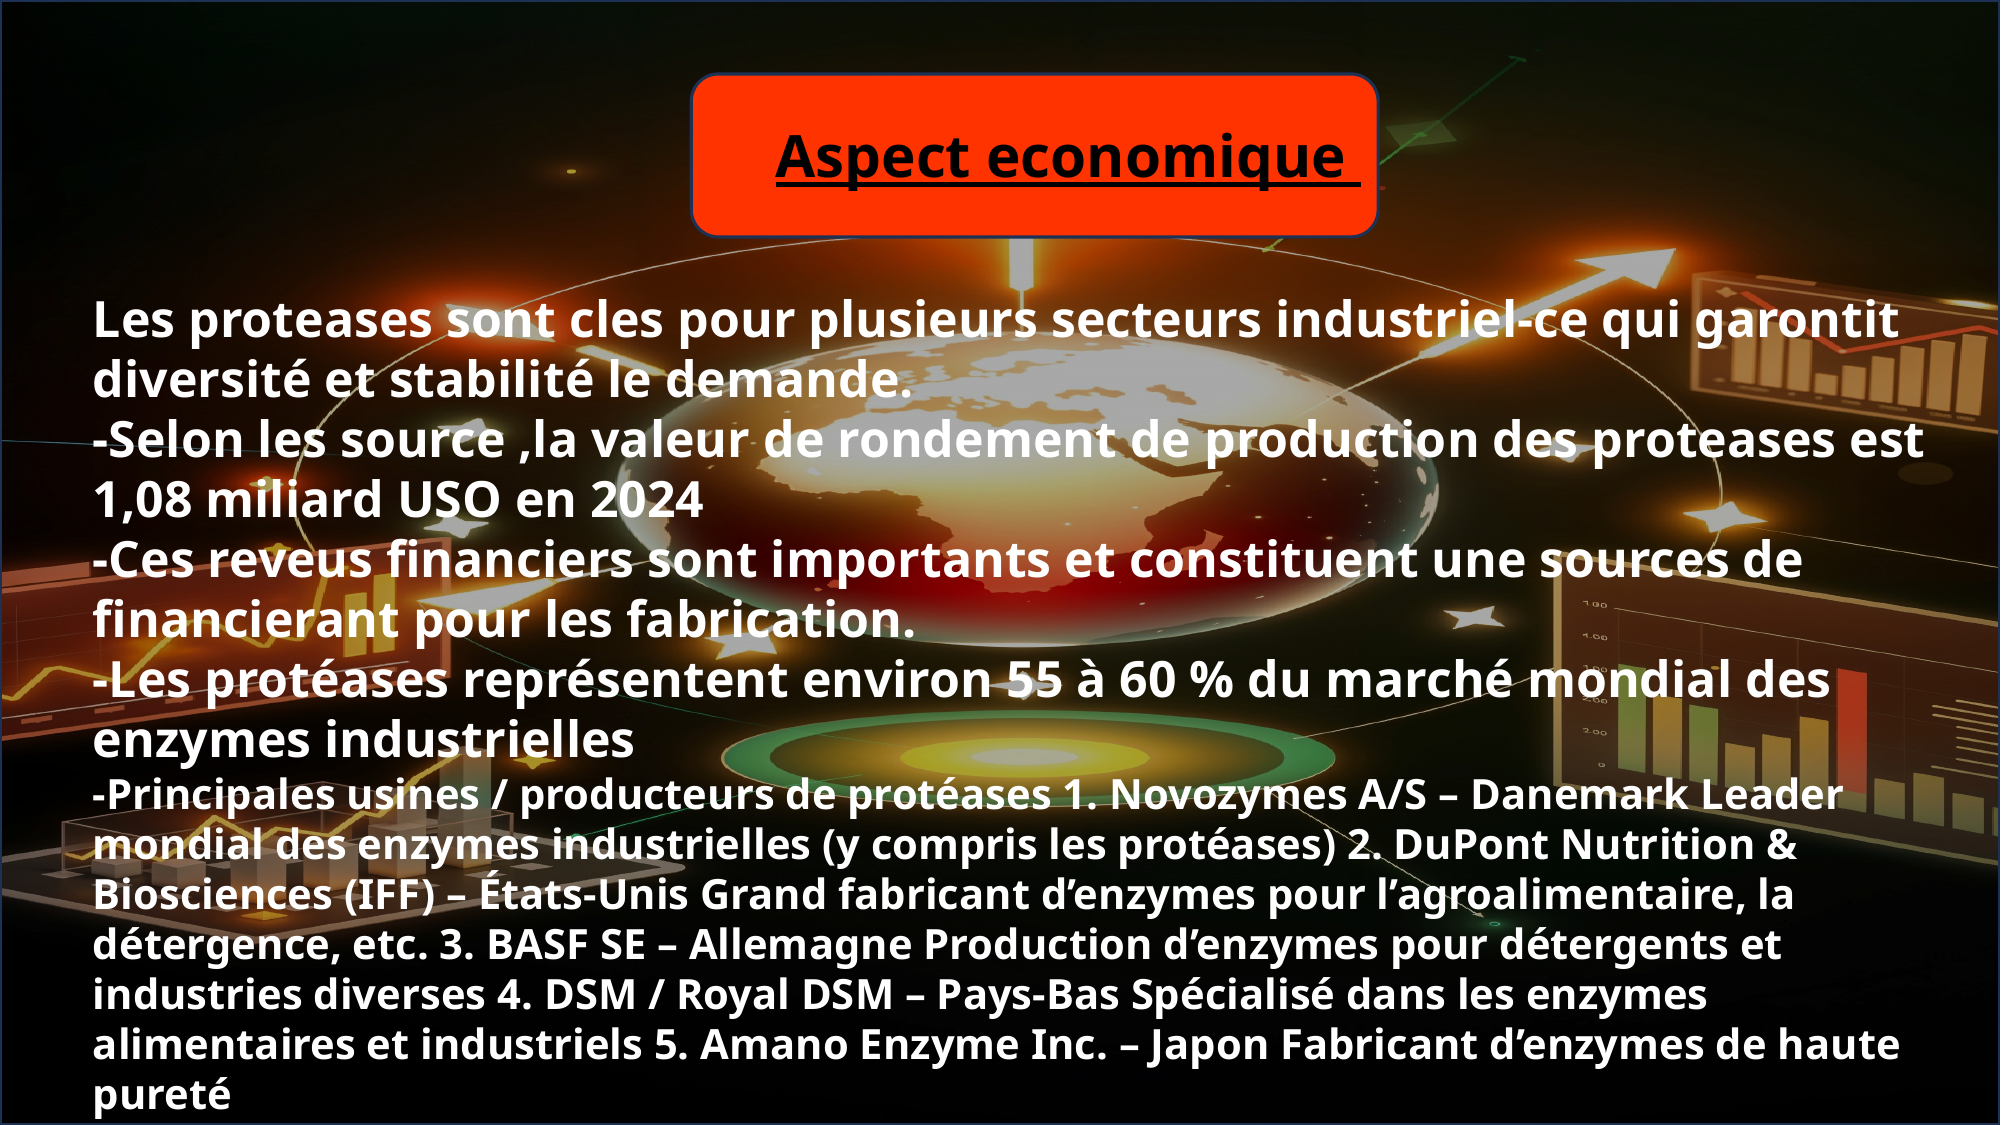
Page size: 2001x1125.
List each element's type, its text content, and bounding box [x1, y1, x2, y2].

text_box [0, 0, 2000, 1125]
text_box Aspect economique [760, 111, 1379, 197]
text_box Les proteases sont cles pour plusieurs secteurs industriel-ce qui garontit diversité et stabilité le demande. -Selon les source ,la valeur de rondement de production des proteases est 1,08 miliard USO en 2024 -Ces reveus financiers sont importants et constituent une sources de financierant pour les fabrication. -Les protéases représentent environ 55 à 60 % du marché mondial des enzymes industrielles -Principales usines / producteurs de protéases 1. Novozymes A/S – Danemark Leader mondial des enzymes industrielles (y compris les protéases) 2. DuPont Nutrition & Biosciences (IFF) – États‑Unis Grand fabricant d’enzymes pour l’agroalimentaire, la détergence, etc. 3. BASF SE – Allemagne Production d’enzymes pour détergents et industries diverses 4. DSM / Royal DSM – Pays‑Bas Spécialisé dans les enzymes alimentaires et industriels 5. Amano Enzyme Inc. – Japon Fabricant d’enzymes de haute pureté [78, 280, 1944, 1125]
